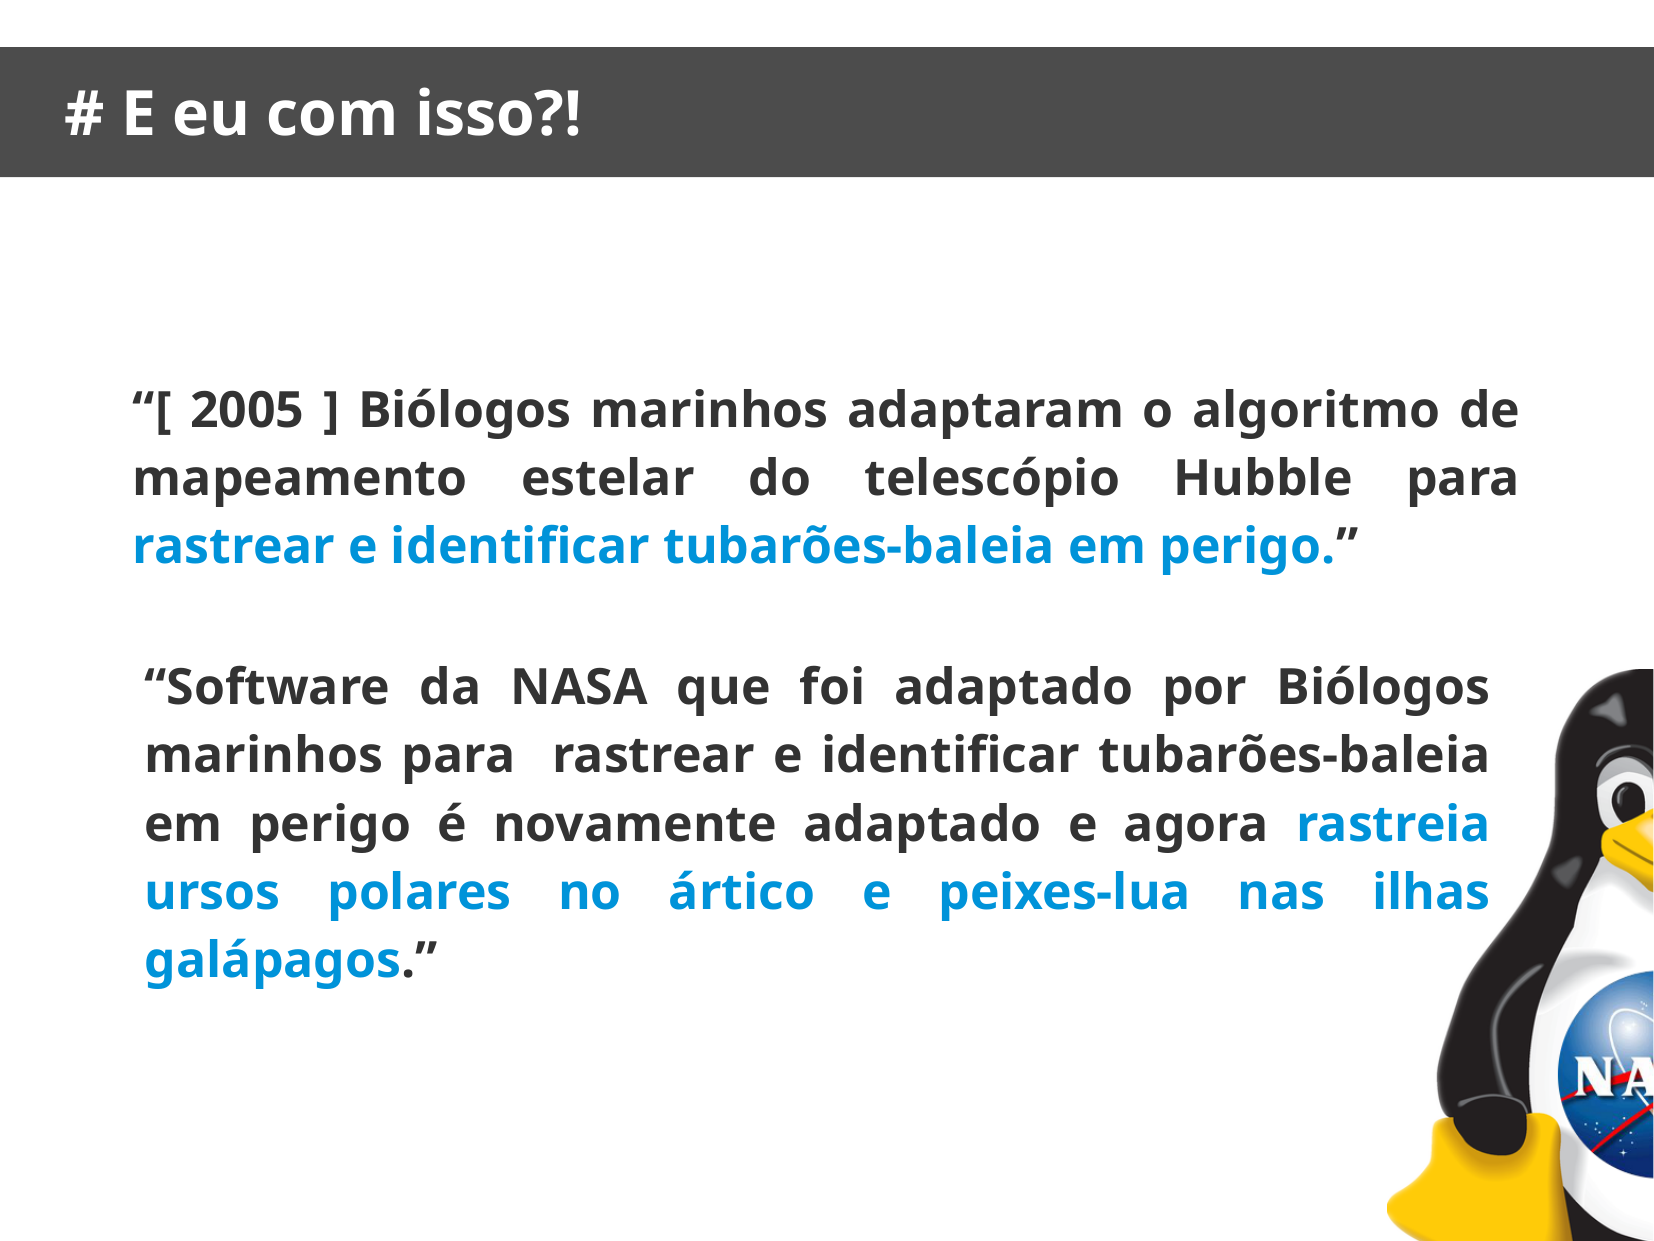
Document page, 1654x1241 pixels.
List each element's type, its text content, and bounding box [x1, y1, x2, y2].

text_box # E eu com isso?! [49, 61, 645, 159]
text_box “[ 2005 ] Biólogos marinhos adaptaram o algoritmo de mapeamento estelar do telescópio Hubble para rastrear e identificar tubarões-baleia em perigo.” [118, 366, 1536, 549]
text_box [0, 47, 1654, 178]
text_box “Software da NASA que foi adaptado por Biólogos marinhos para rastrear e identificar tubarões-baleia em perigo é novamente adaptado e agora rastreia ursos polares no ártico e peixes-lua nas ilhas galápagos.” [129, 643, 1506, 930]
picture [1387, 669, 1654, 1241]
